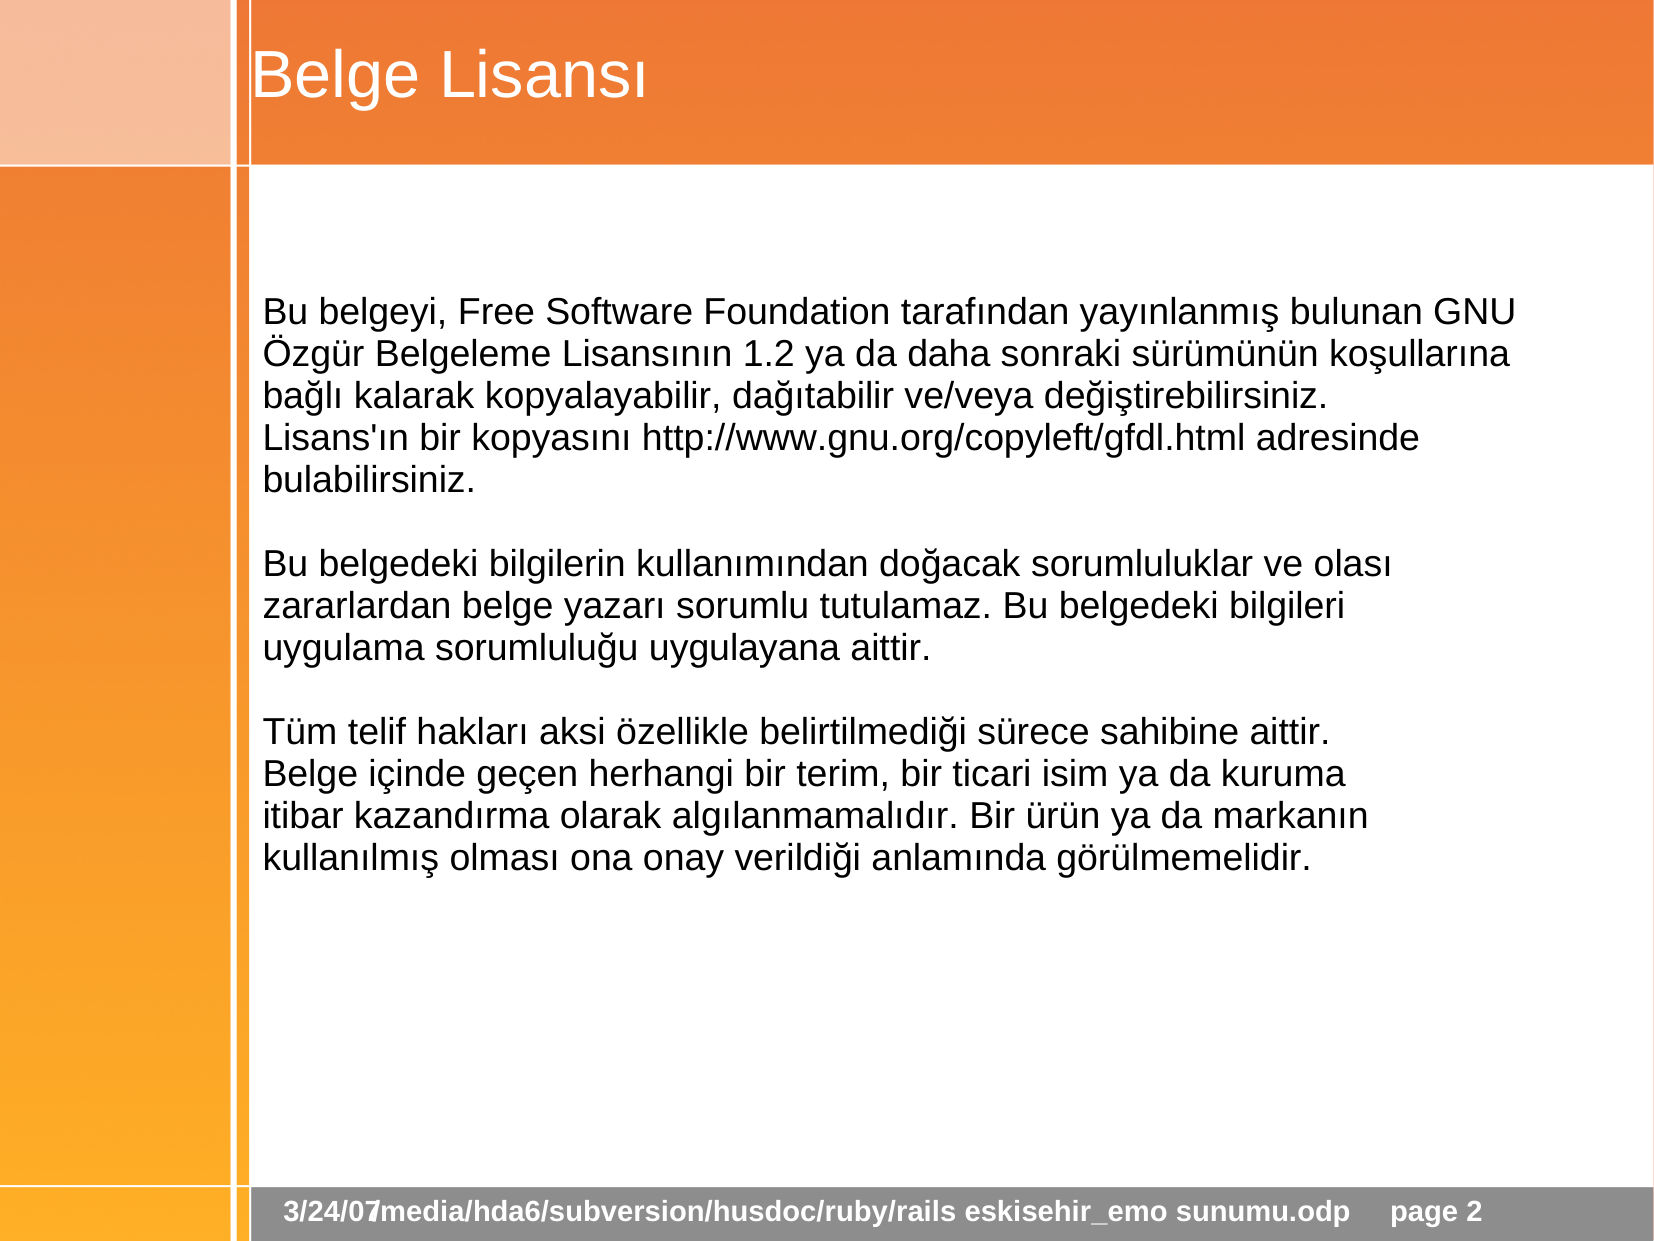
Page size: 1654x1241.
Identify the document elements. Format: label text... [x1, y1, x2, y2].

title Belge Lisansı [250, 11, 1477, 137]
picture [0, 0, 1654, 1241]
text_box Bu belgeyi, Free Software Foundation tarafından yayınlanmış bulunan GNU Özgür Belgeleme Lisansının 1.2 ya da daha sonraki sürümünün koşullarına bağlı kalarak kopyalayabilir, dağıtabilir ve/veya değiştirebilirsiniz. Lisans'ın bir kopyasını http://www.gnu.org/copyleft/gfdl.html adresinde bulabilirsiniz. Bu belgedeki bilgilerin kullanımından doğacak sorumluluklar ve olası zararlardan belge yazarı sorumlu tutulamaz. Bu belgedeki bilgileri uygulama sorumluluğu uygulayana aittir. Tüm telif hakları aksi özellikle belirtilmediği sürece sahibine aittir. Belge içinde geçen herhangi bir terim, bir ticari isim ya da kuruma itibar kazandırma olarak algılanmamalıdır. Bir ürün ya da markanın kullanılmış olması ona onay verildiği anlamında görülmemelidir. [262, 193, 1577, 976]
